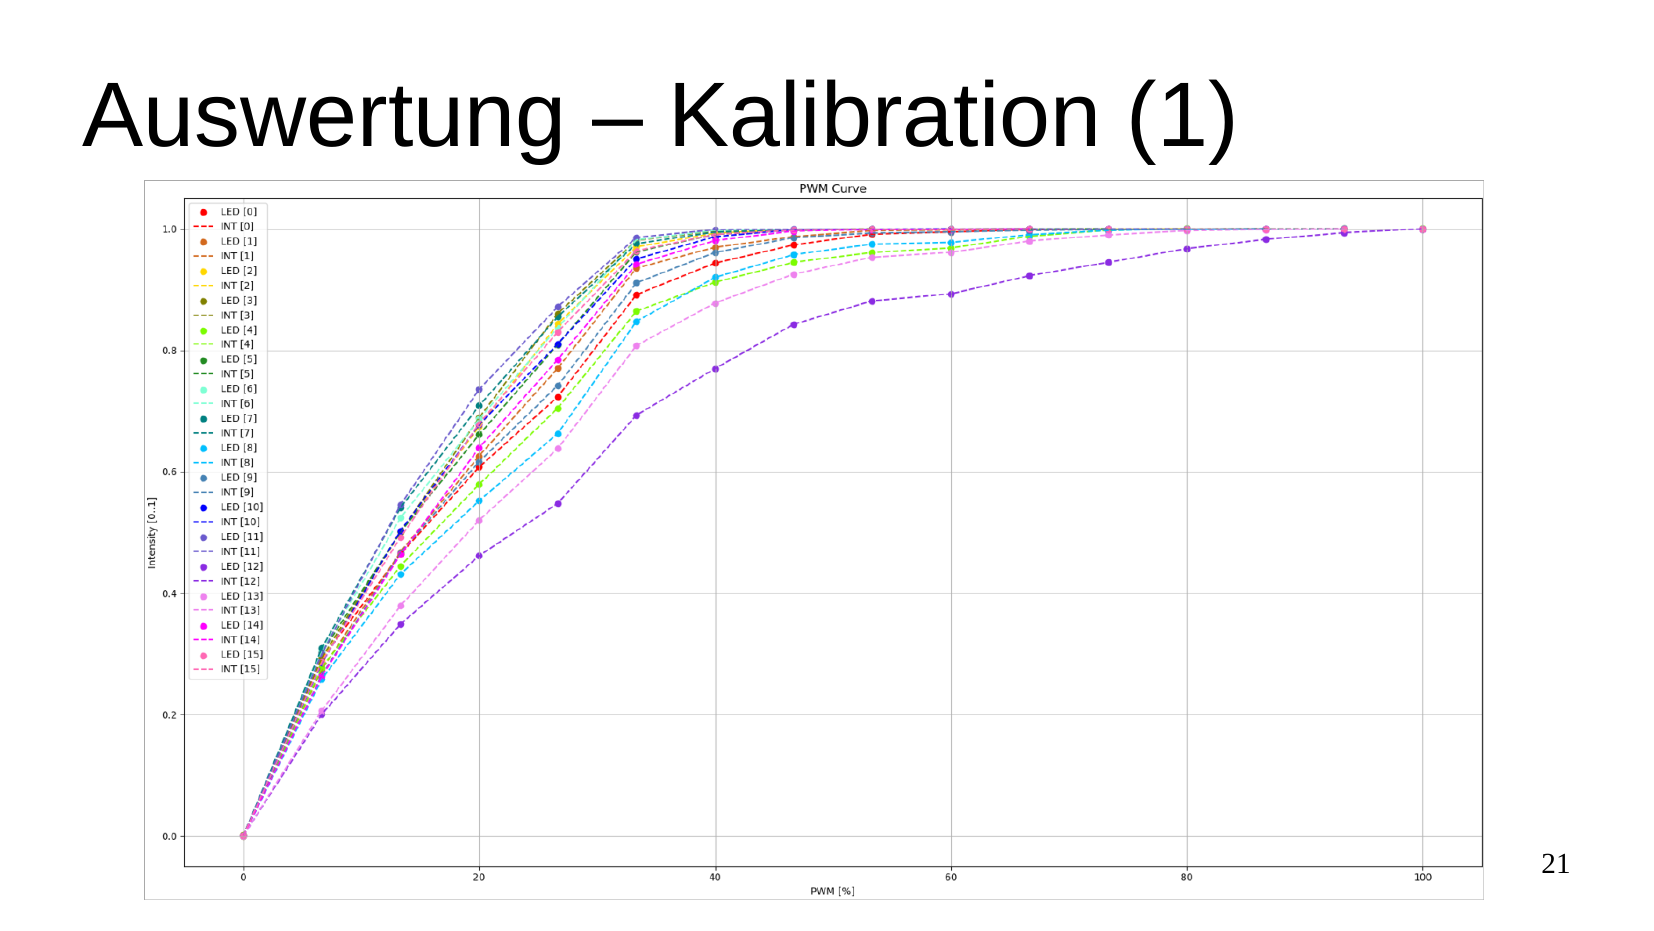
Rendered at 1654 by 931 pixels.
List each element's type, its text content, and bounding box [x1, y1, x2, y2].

title Auswertung – Kalibration (1) [82, 37, 1571, 193]
picture [144, 180, 1484, 901]
